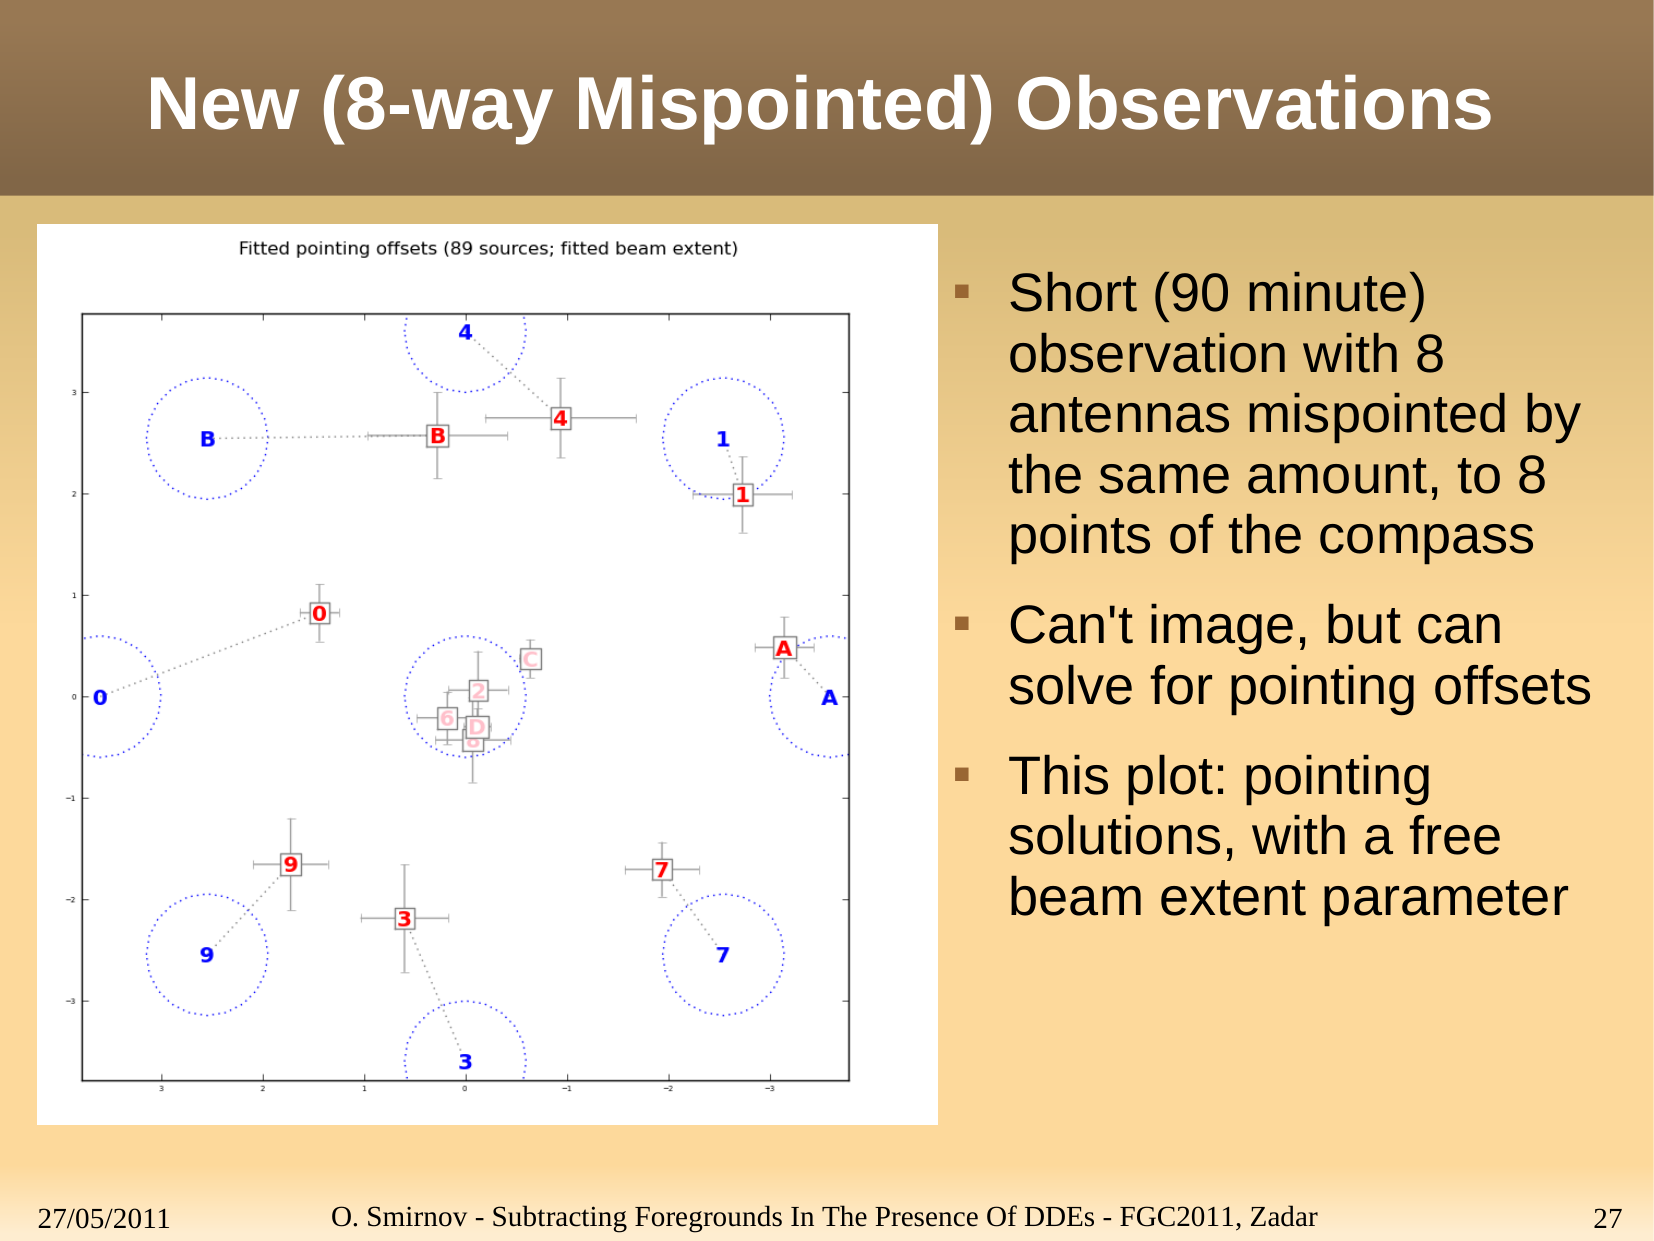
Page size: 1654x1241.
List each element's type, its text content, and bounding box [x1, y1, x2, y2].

title New (8-way Mispointed) Observations [76, 0, 1565, 208]
picture [0, 0, 1654, 1241]
list Short (90 minute) observation with 8 antennas mispointed by the same amount, to 8 points of the compass Can't image, but can solve for pointing offsets This plot: pointing solutions, with a free beam extent parameter [937, 262, 1601, 1104]
